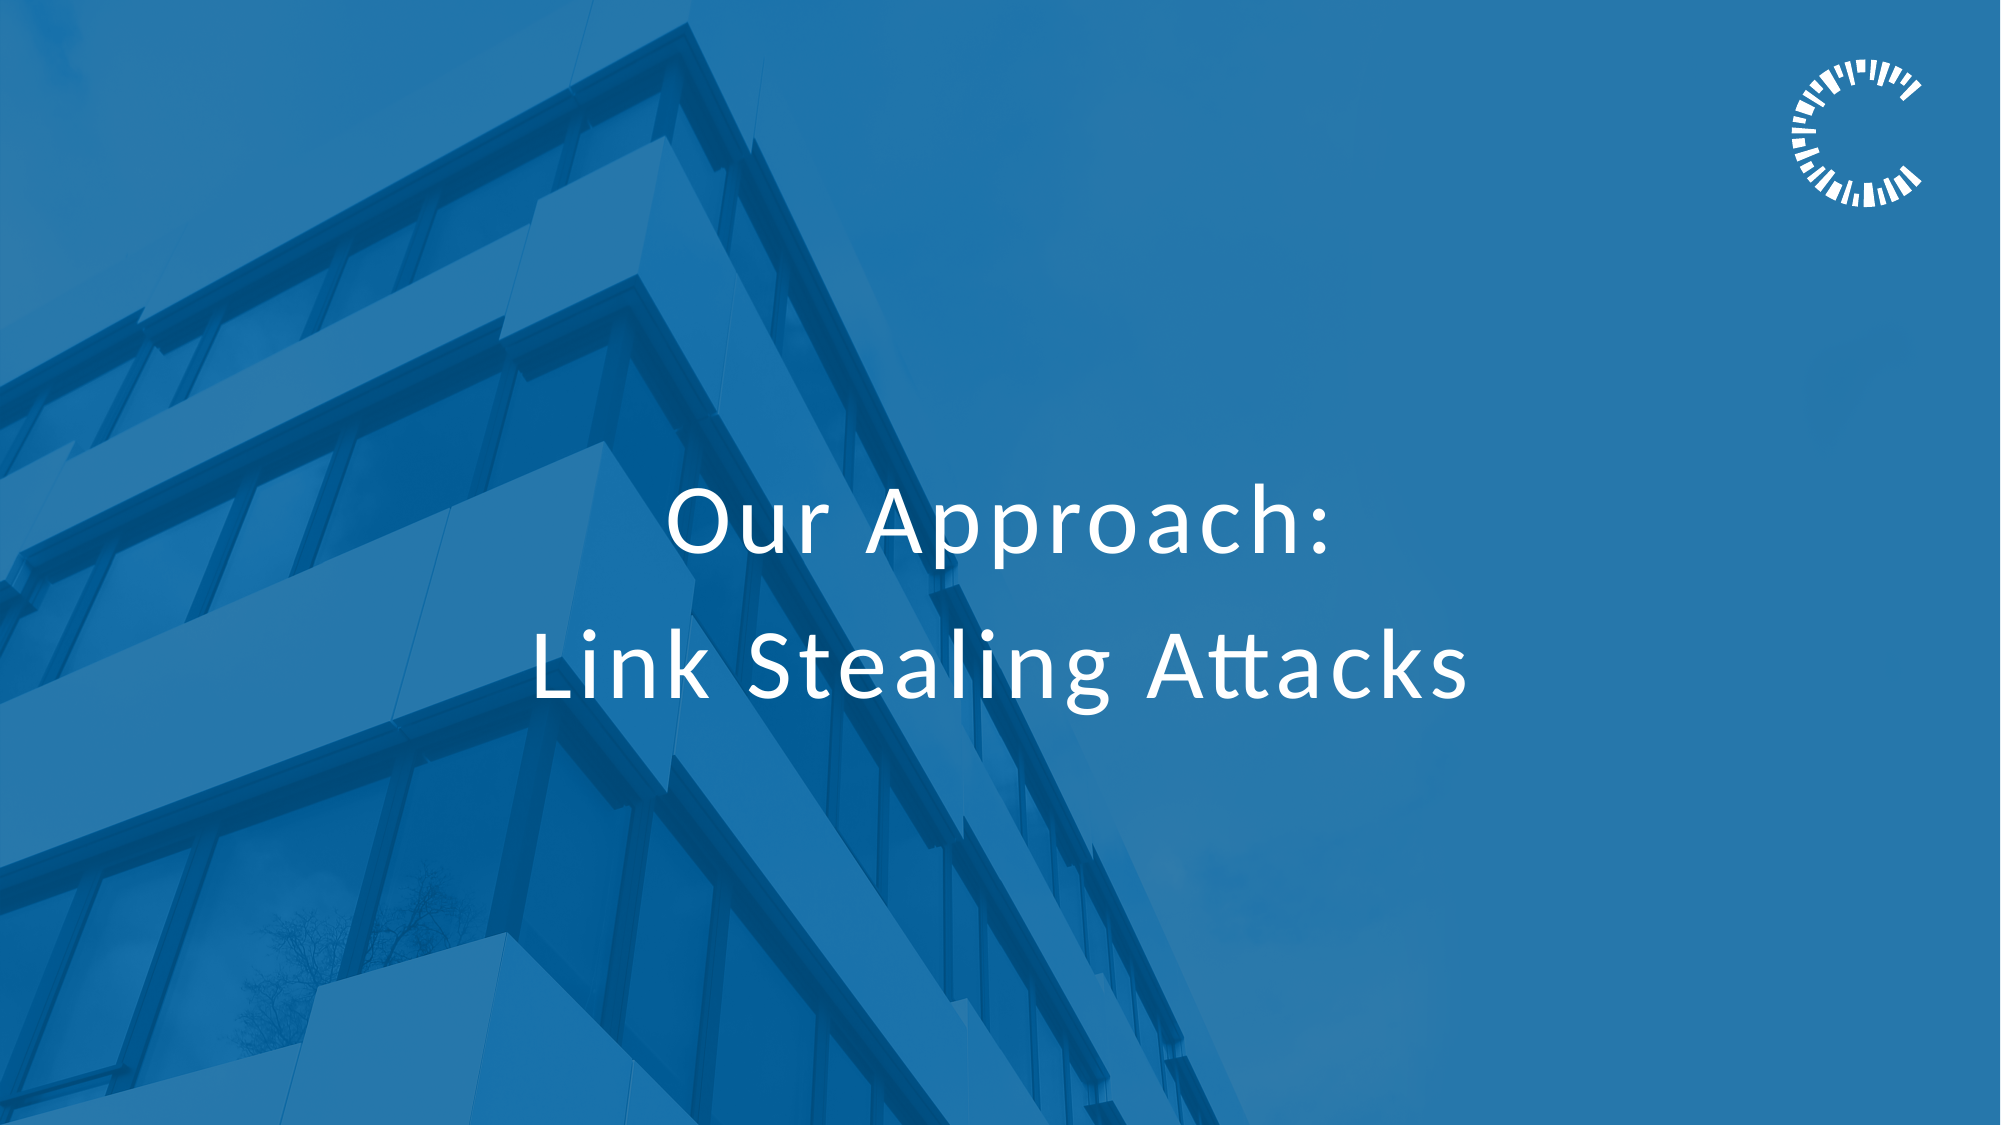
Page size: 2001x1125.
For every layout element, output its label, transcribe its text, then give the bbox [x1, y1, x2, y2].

list Our Approach: Link Stealing Attacks [78, 448, 1922, 840]
picture [0, 0, 2001, 1125]
